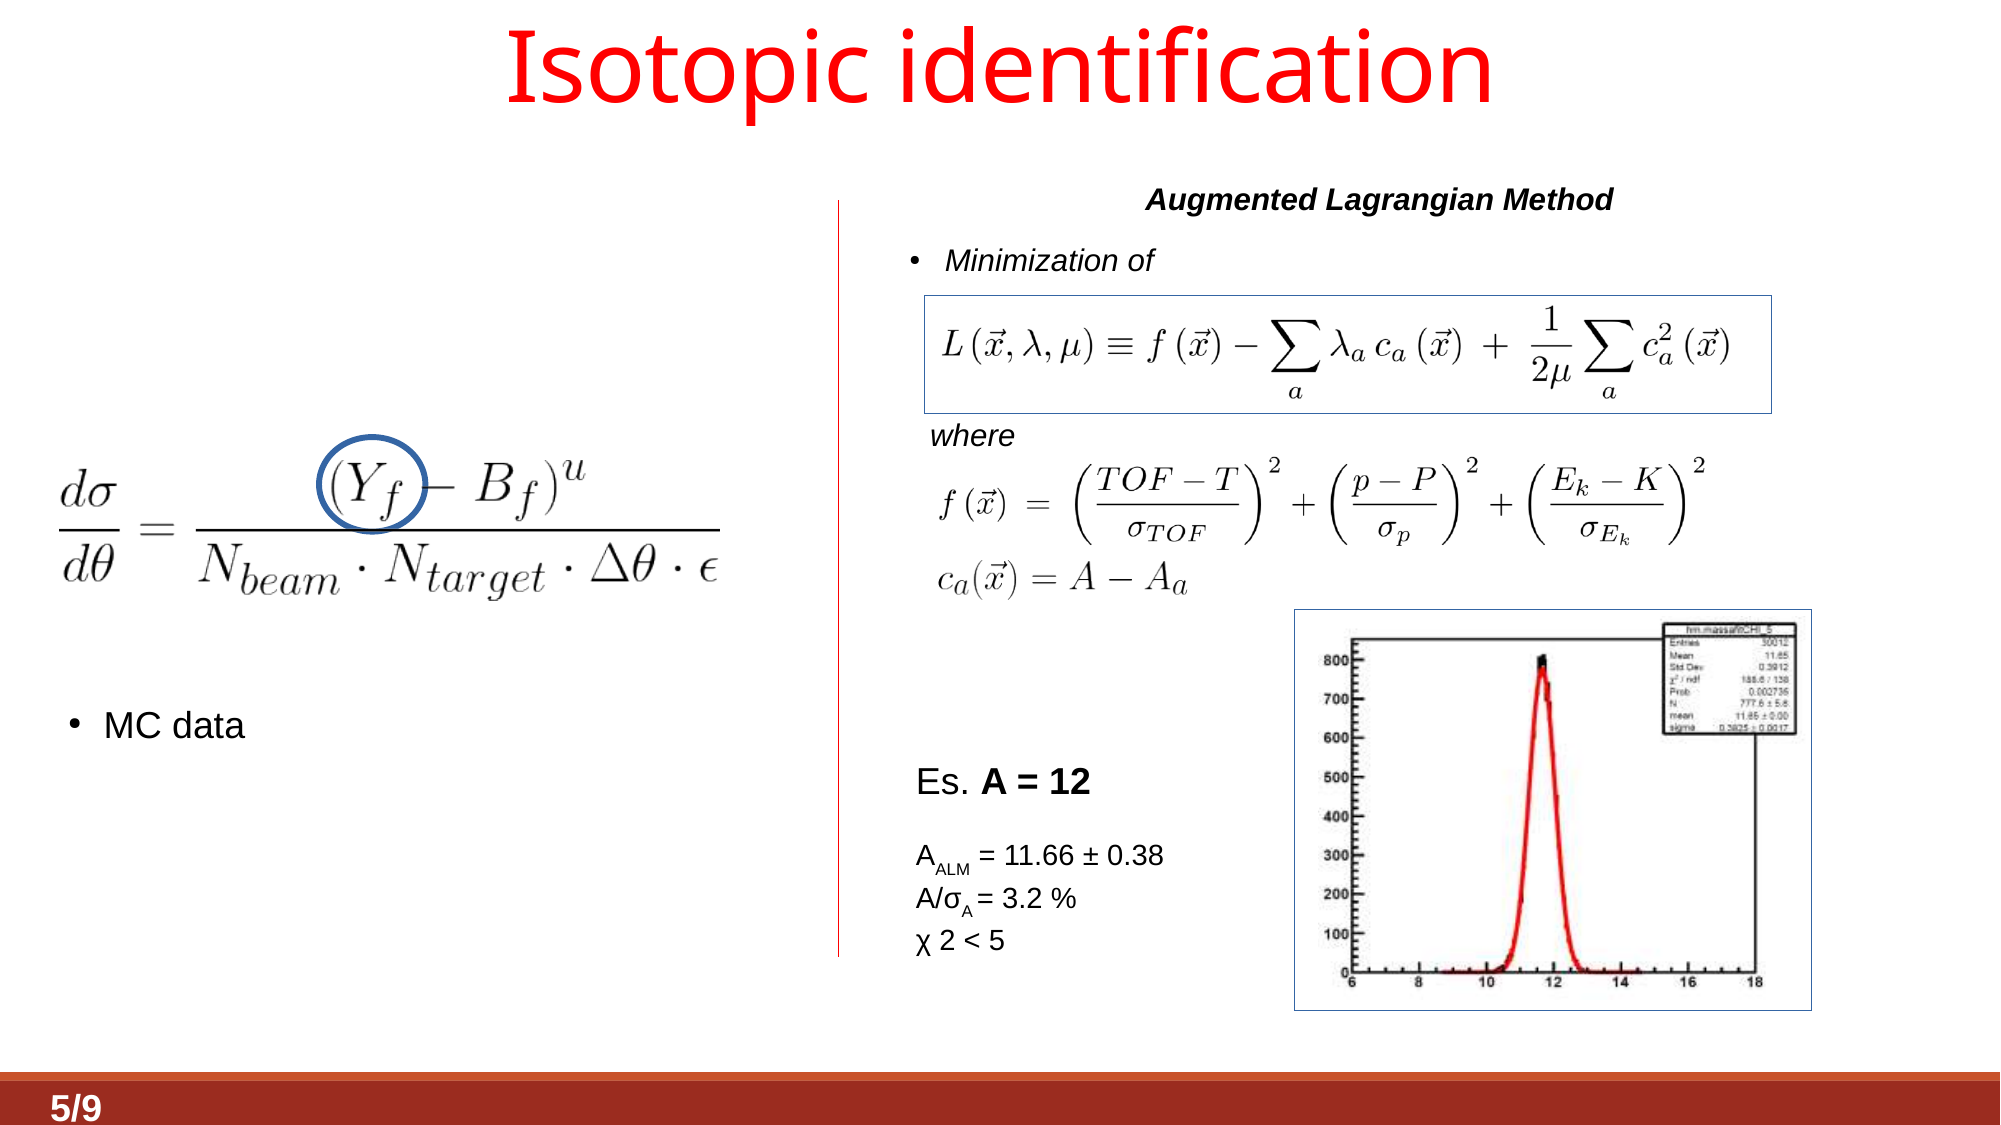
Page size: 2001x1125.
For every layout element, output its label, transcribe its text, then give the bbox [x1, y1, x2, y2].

text_box Augmented Lagrangian Method [1095, 171, 1804, 229]
text_box MC data [53, 696, 260, 754]
text_box Es. A = 12 AALM = 11.66 ± 0.38 A/σA = 3.2 % χ 2 < 5 [901, 749, 1255, 933]
text_box 5/9 [35, 1080, 201, 1125]
text_box [0, 1072, 2000, 1125]
picture [1812, 616, 1817, 1000]
picture [59, 460, 720, 601]
picture [1318, 616, 1811, 1000]
text_box where [879, 411, 1031, 461]
picture [933, 296, 1749, 413]
text_box Minimization of [894, 236, 1170, 286]
text_box Isotopic identification [283, 0, 1718, 164]
picture [927, 448, 1712, 600]
